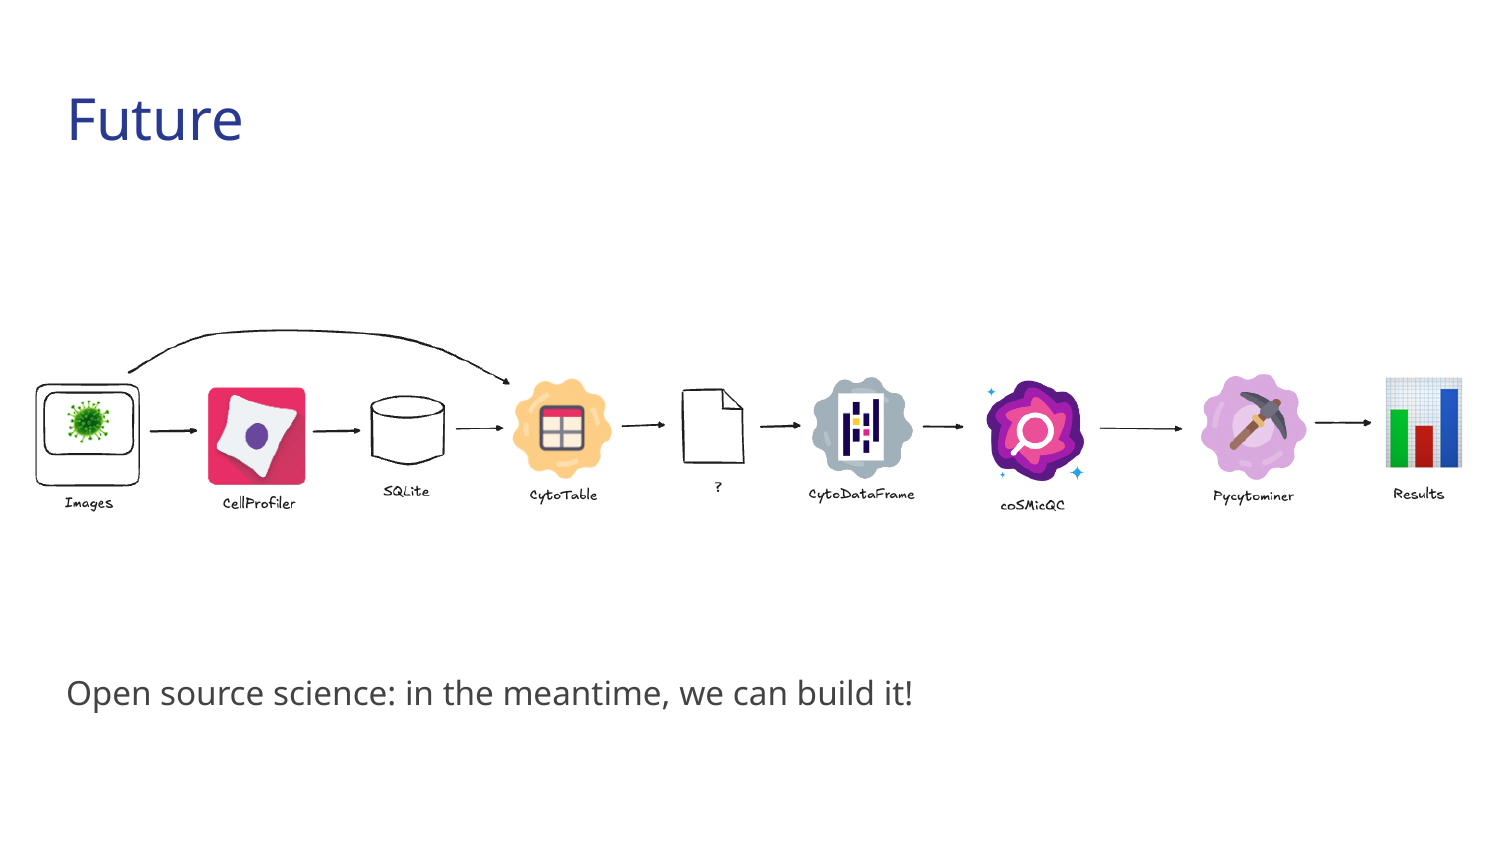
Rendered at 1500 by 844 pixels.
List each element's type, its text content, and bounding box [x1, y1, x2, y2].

picture [24, 320, 1475, 523]
text_box Open source science: in the meantime, we can build it! [51, 657, 1494, 793]
title Future [51, 67, 1449, 167]
